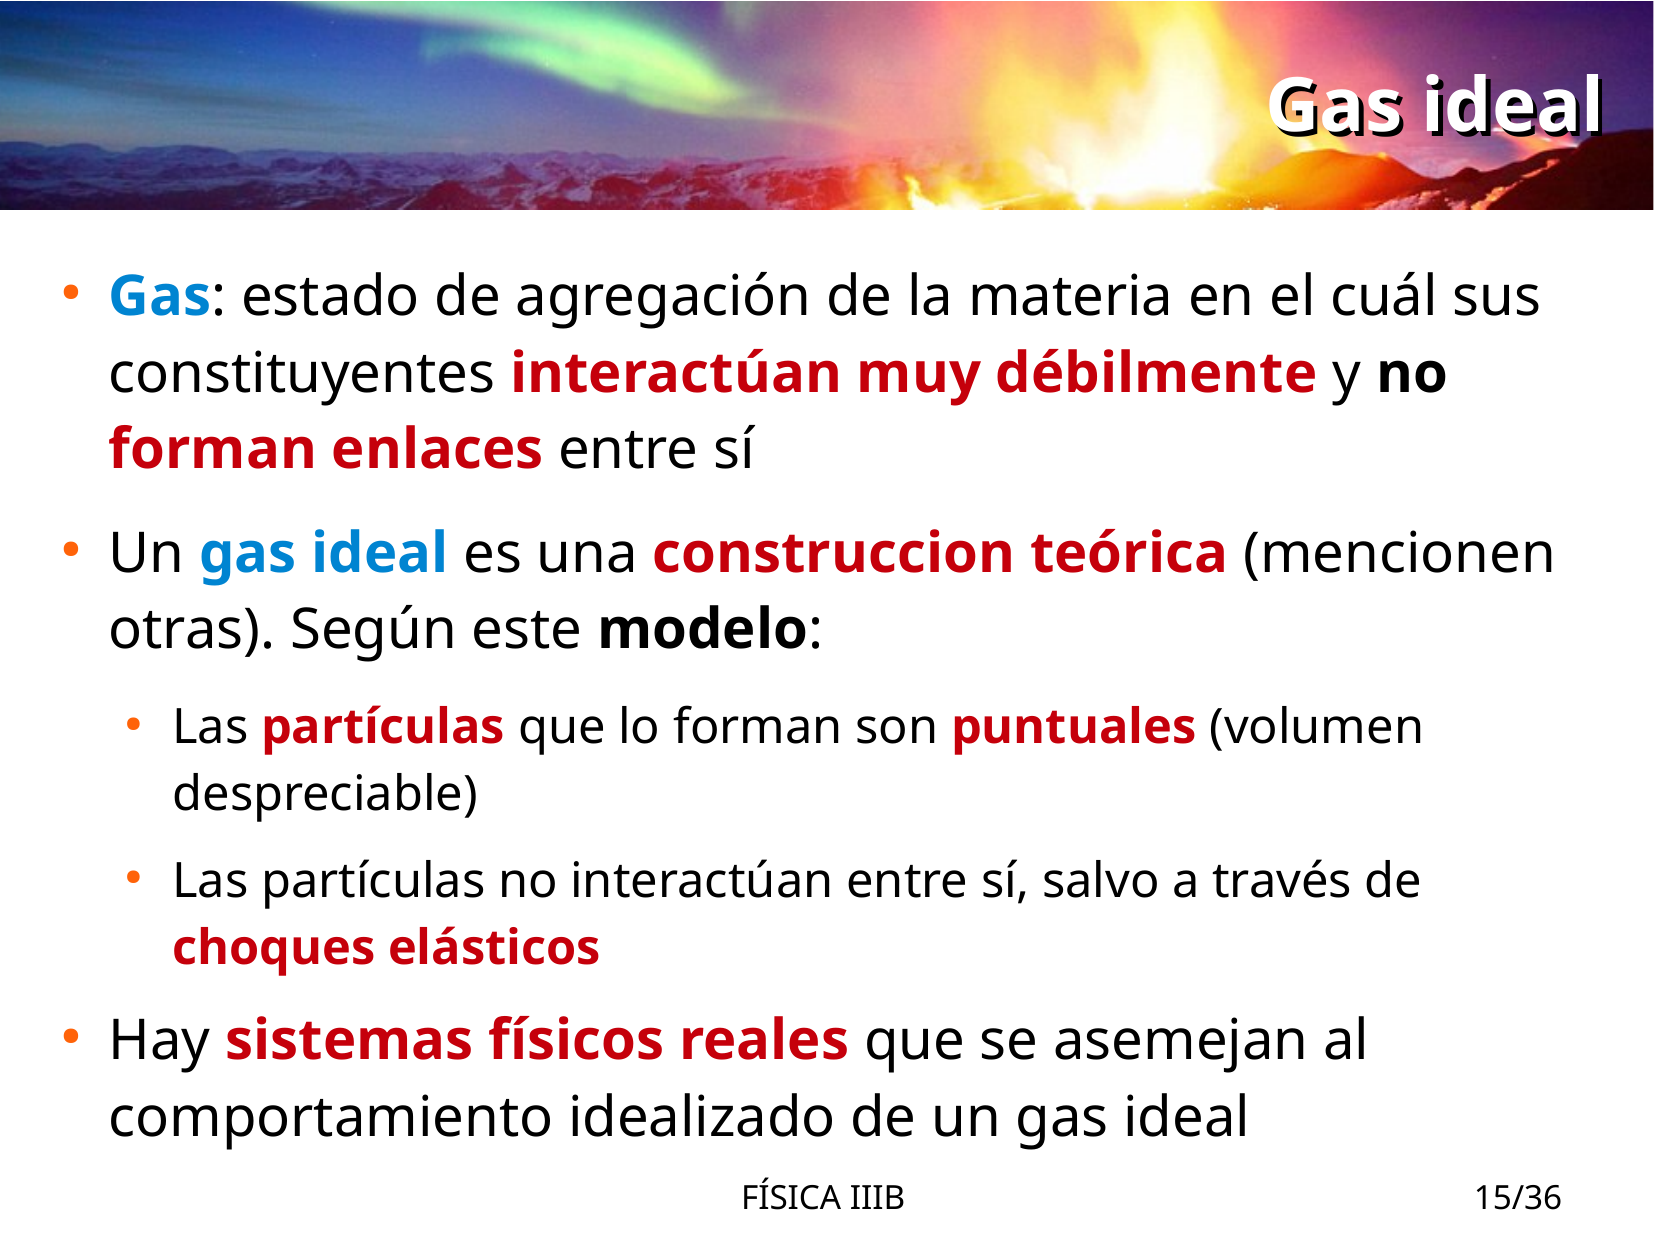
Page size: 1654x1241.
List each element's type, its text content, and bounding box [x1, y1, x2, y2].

list Gas: estado de agregación de la materia en el cuál sus constituyentes interactúan muy débilmente y no forman enlaces entre sí Un gas ideal es una construccion teórica (mencionen otras). Según este modelo: Las partículas que lo forman son puntuales (volumen despreciable) Las partículas no interactúan entre sí, salvo a través de choques elásticos Hay sistemas físicos reales que se asemejan al comportamiento idealizado de un gas ideal [45, 255, 1606, 1156]
title Gas ideal [45, 15, 1606, 191]
picture [0, 1, 1654, 210]
